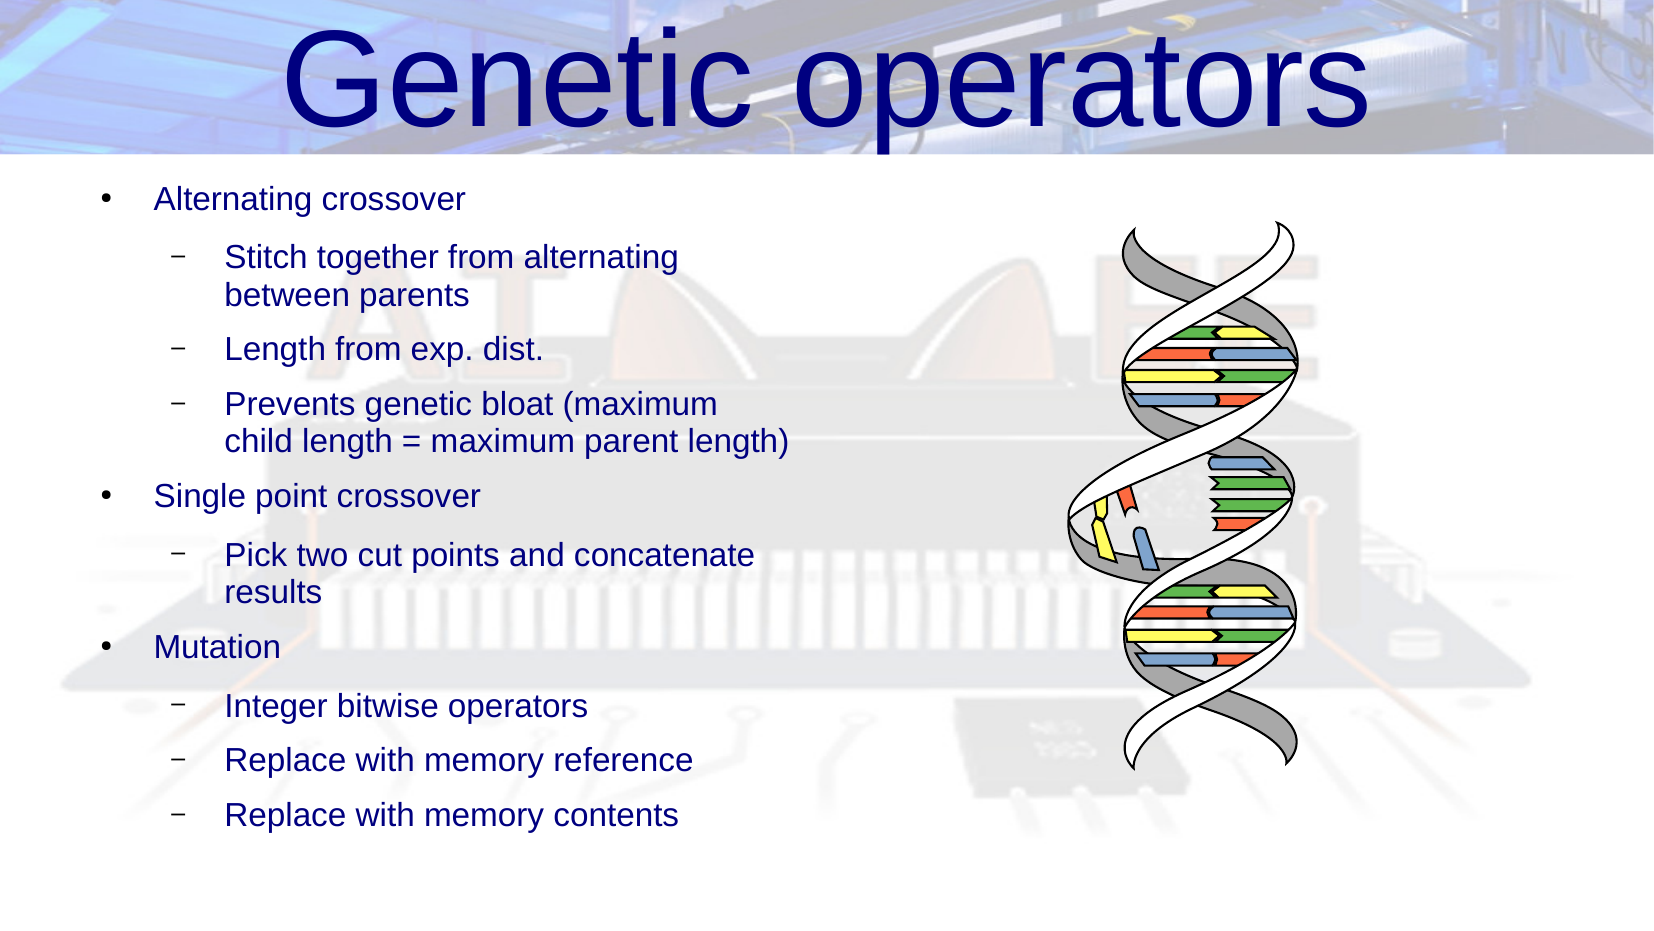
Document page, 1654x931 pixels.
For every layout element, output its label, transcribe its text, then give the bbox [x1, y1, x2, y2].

list Alternating crossover Stitch together from alternating between parents Length from exp. dist. Prevents genetic bloat (maximum child length = maximum parent length) Single point crossover Pick two cut points and concatenate results Mutation Integer bitwise operators Replace with memory reference Replace with memory contents [82, 180, 793, 811]
title Genetic operators [82, 37, 1571, 121]
picture [0, 0, 1654, 931]
